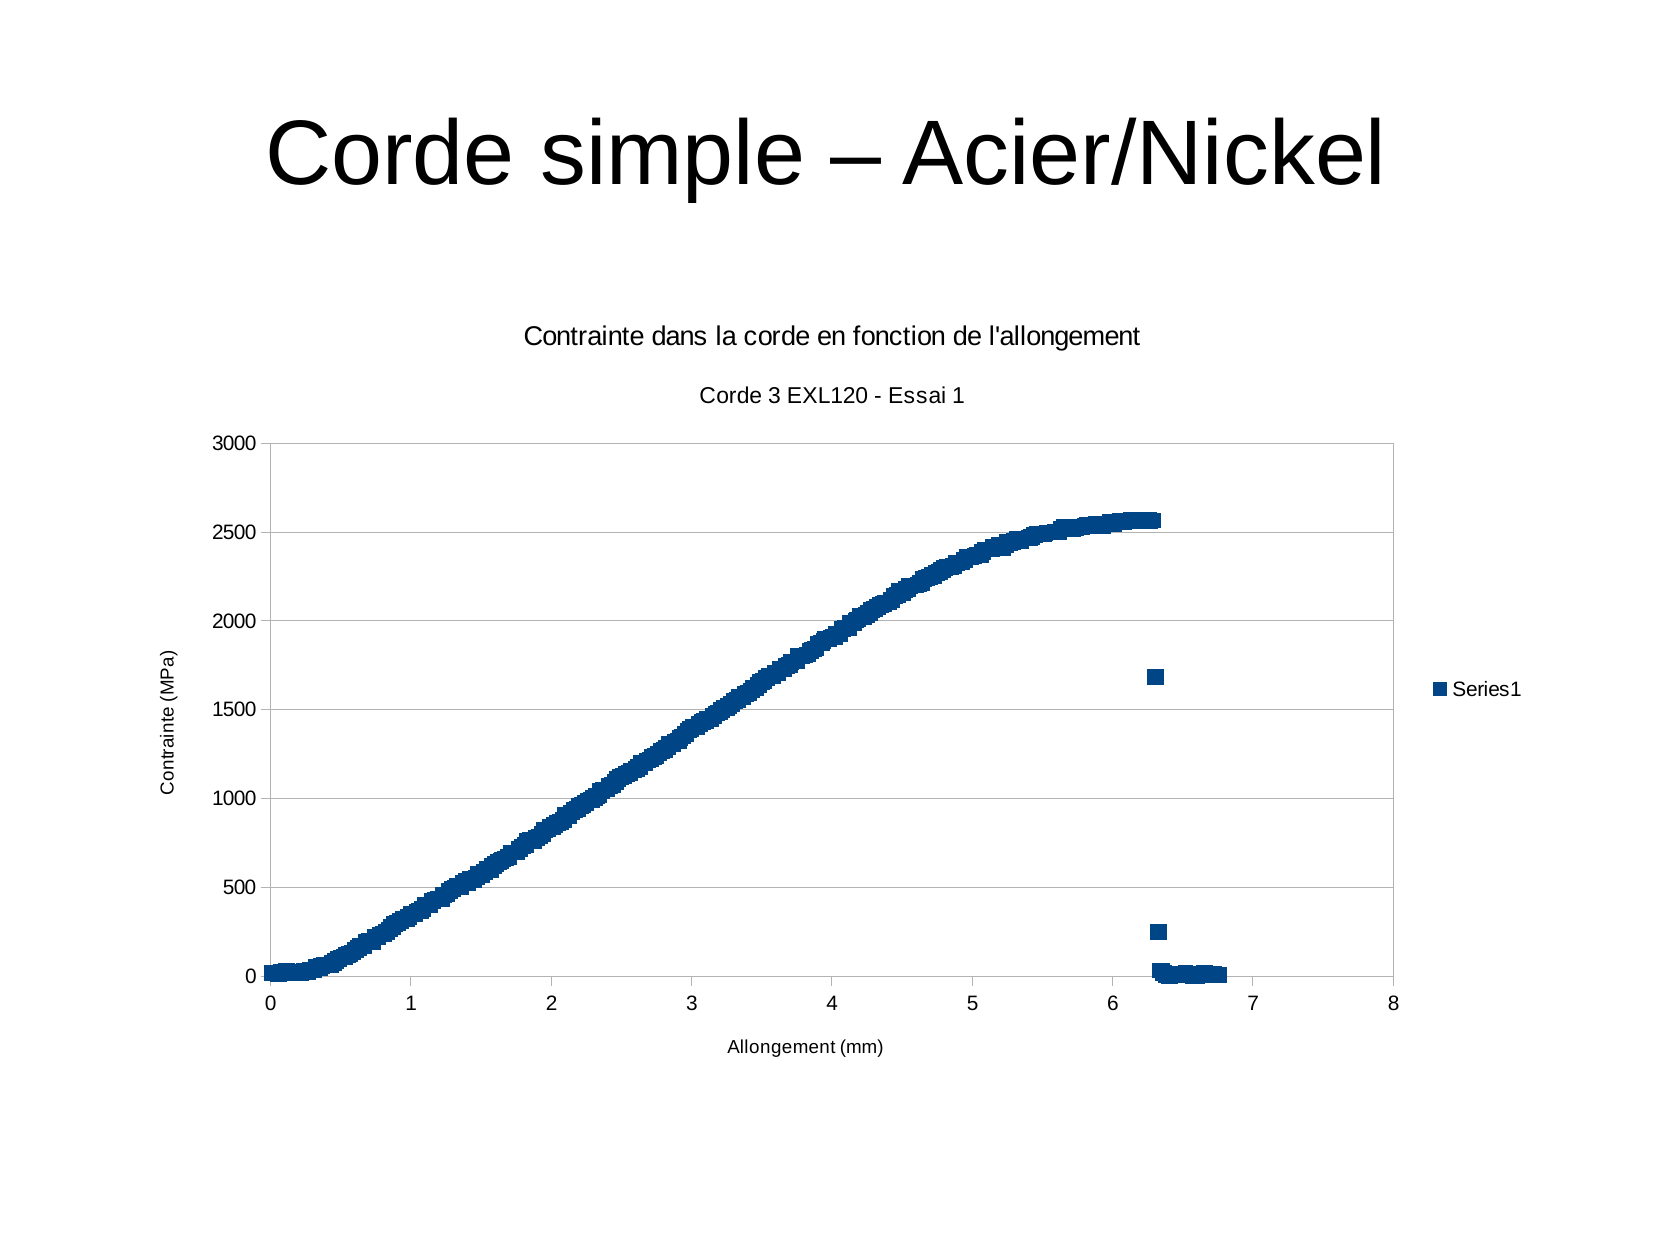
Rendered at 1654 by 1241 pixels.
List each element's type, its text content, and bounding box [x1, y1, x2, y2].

chart [124, 289, 1541, 1089]
title Corde simple – Acier/Nickel [82, 49, 1571, 257]
